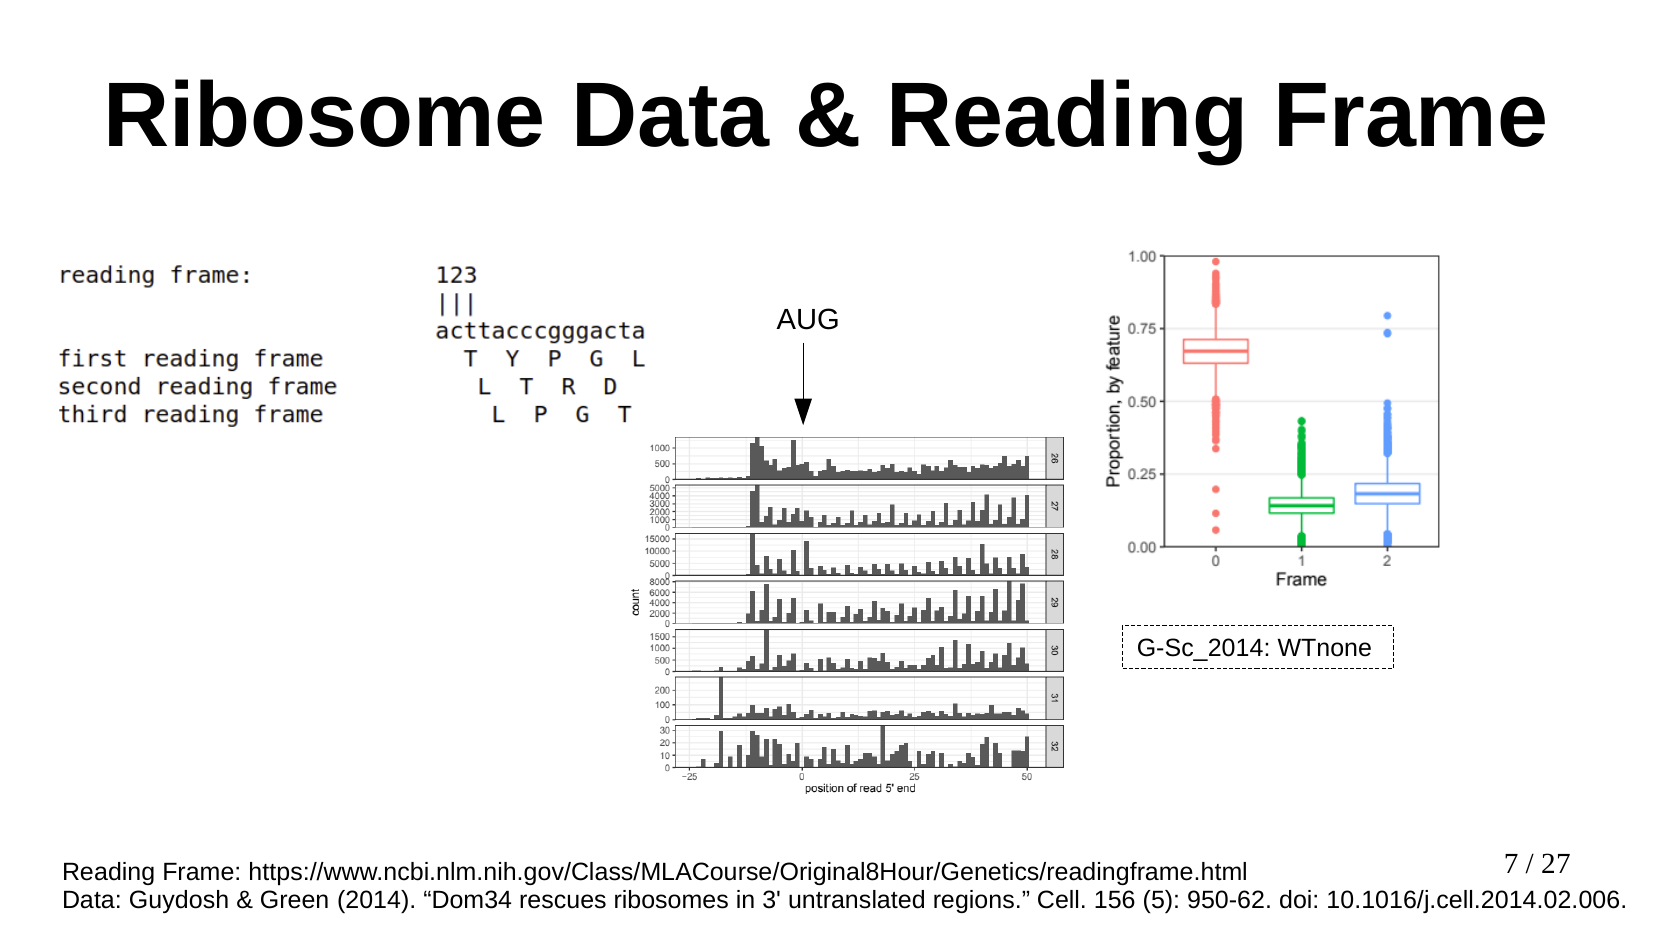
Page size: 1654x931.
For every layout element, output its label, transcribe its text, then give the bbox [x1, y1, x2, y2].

picture [1098, 247, 1448, 599]
text_box Reading Frame: https://www.ncbi.nlm.nih.gov/Class/MLACourse/Original8Hour/Genetics/readingframe.html Data: Guydosh & Green (2014). “Dom34 rescues ribosomes in 3' untranslated regions.” Cell. 156 (5): 950-62. doi: 10.1016/j.cell.2014.02.006. [47, 850, 1654, 931]
text_box AUG [761, 295, 880, 395]
title Ribosome Data & Reading Frame [82, 37, 1571, 193]
text_box G-Sc_2014: WTnone [1122, 625, 1394, 669]
picture [59, 253, 1069, 800]
